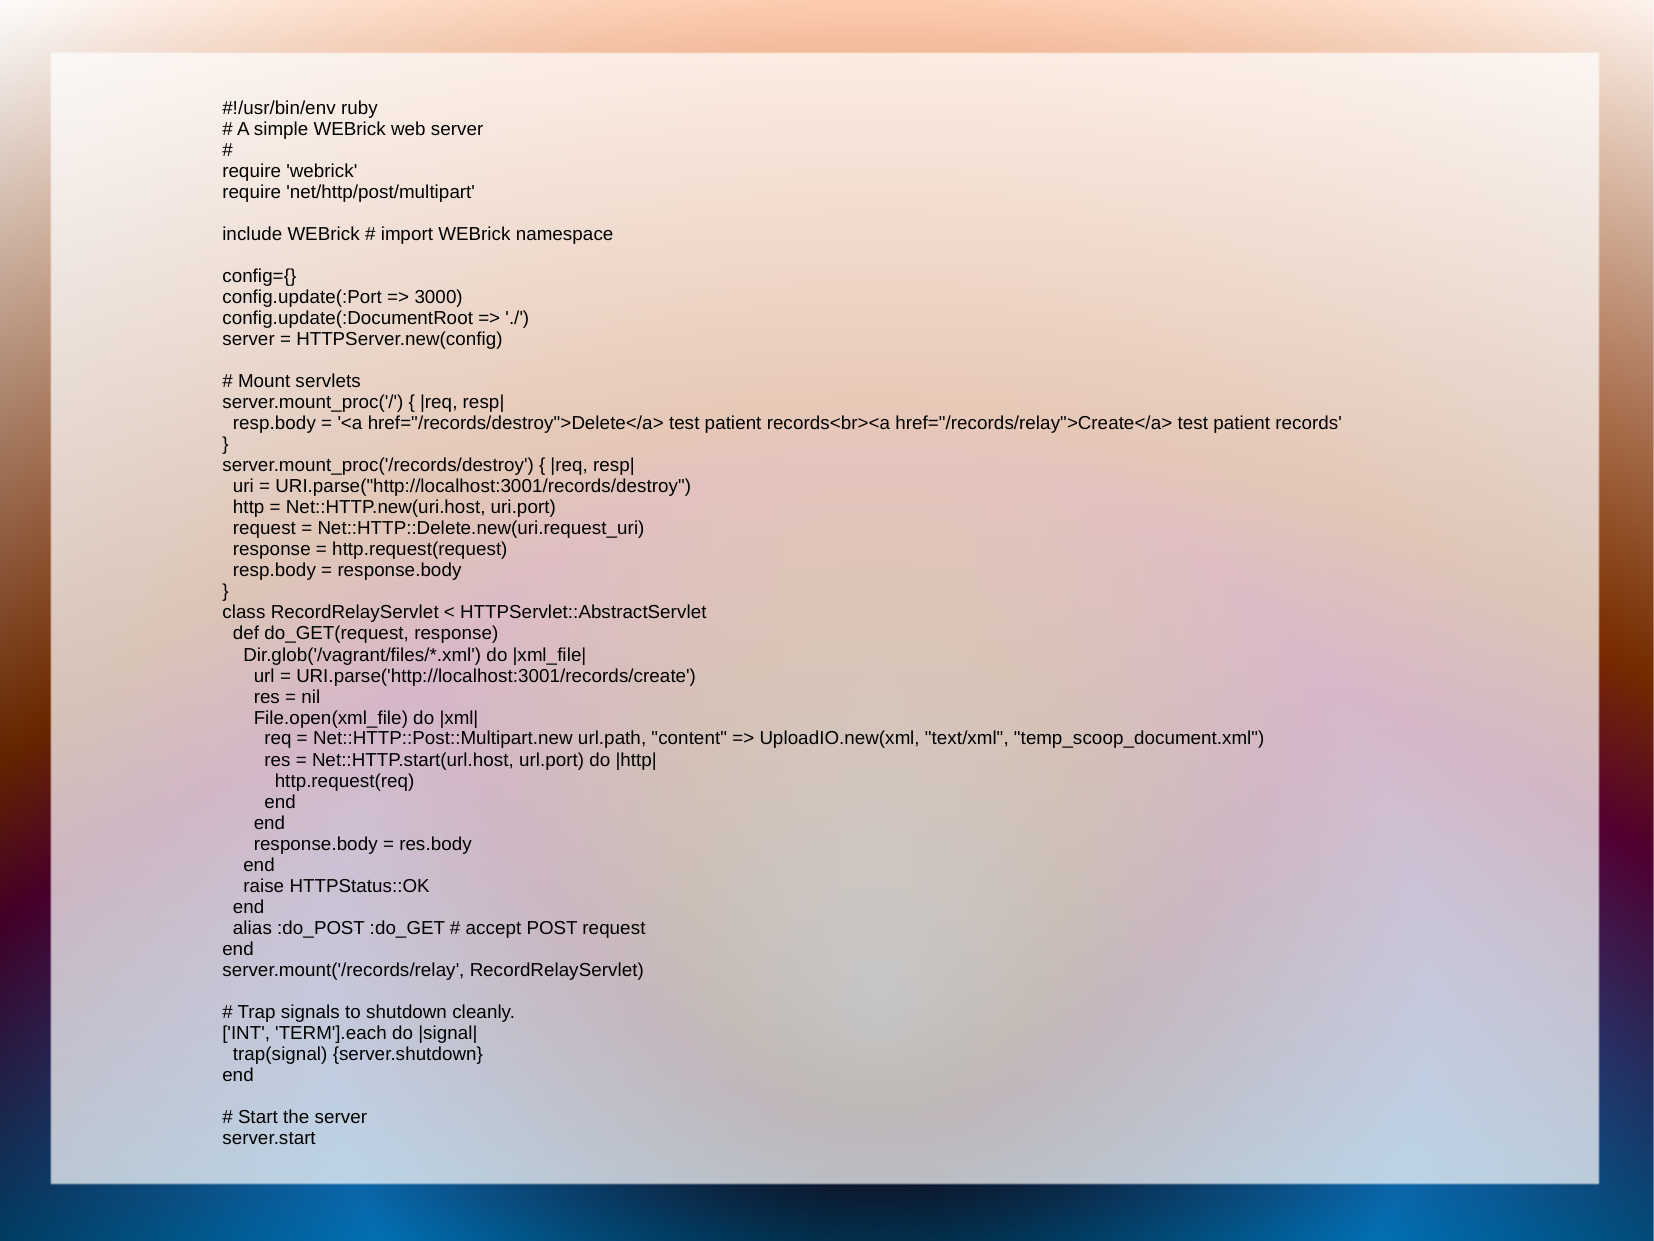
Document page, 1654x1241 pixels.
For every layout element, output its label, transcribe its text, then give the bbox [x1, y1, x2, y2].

picture [0, 0, 1654, 1241]
text_box #!/usr/bin/env ruby # A simple WEBrick web server # require 'webrick' require 'net/http/post/multipart' include WEBrick # import WEBrick namespace config={} config.update(:Port => 3000) config.update(:DocumentRoot => './') server = HTTPServer.new(config) # Mount servlets server.mount_proc('/') { |req, resp| resp.body = '<a href="/records/destroy">Delete</a> test patient records<br><a href="/records/relay">Create</a> test patient records' } server.mount_proc('/records/destroy') { |req, resp| uri = URI.parse("http://localhost:3001/records/destroy") http = Net::HTTP.new(uri.host, uri.port) request = Net::HTTP::Delete.new(uri.request_uri) response = http.request(request) resp.body = response.body } class RecordRelayServlet < HTTPServlet::AbstractServlet def do_GET(request, response) Dir.glob('/vagrant/files/*.xml') do |xml_file| url = URI.parse('http://localhost:3001/records/create') res = nil File.open(xml_file) do |xml| req = Net::HTTP::Post::Multipart.new url.path, "content" => UploadIO.new(xml, "text/xml", "temp_scoop_document.xml") res = Net::HTTP.start(url.host, url.port) do |http| http.request(req) end end response.body = res.body end raise HTTPStatus::OK end alias :do_POST :do_GET # accept POST request end server.mount('/records/relay', RecordRelayServlet) # Trap signals to shutdown cleanly. ['INT', 'TERM'].each do |signal| trap(signal) {server.shutdown} end # Start the server server.start [207, 90, 1411, 1157]
